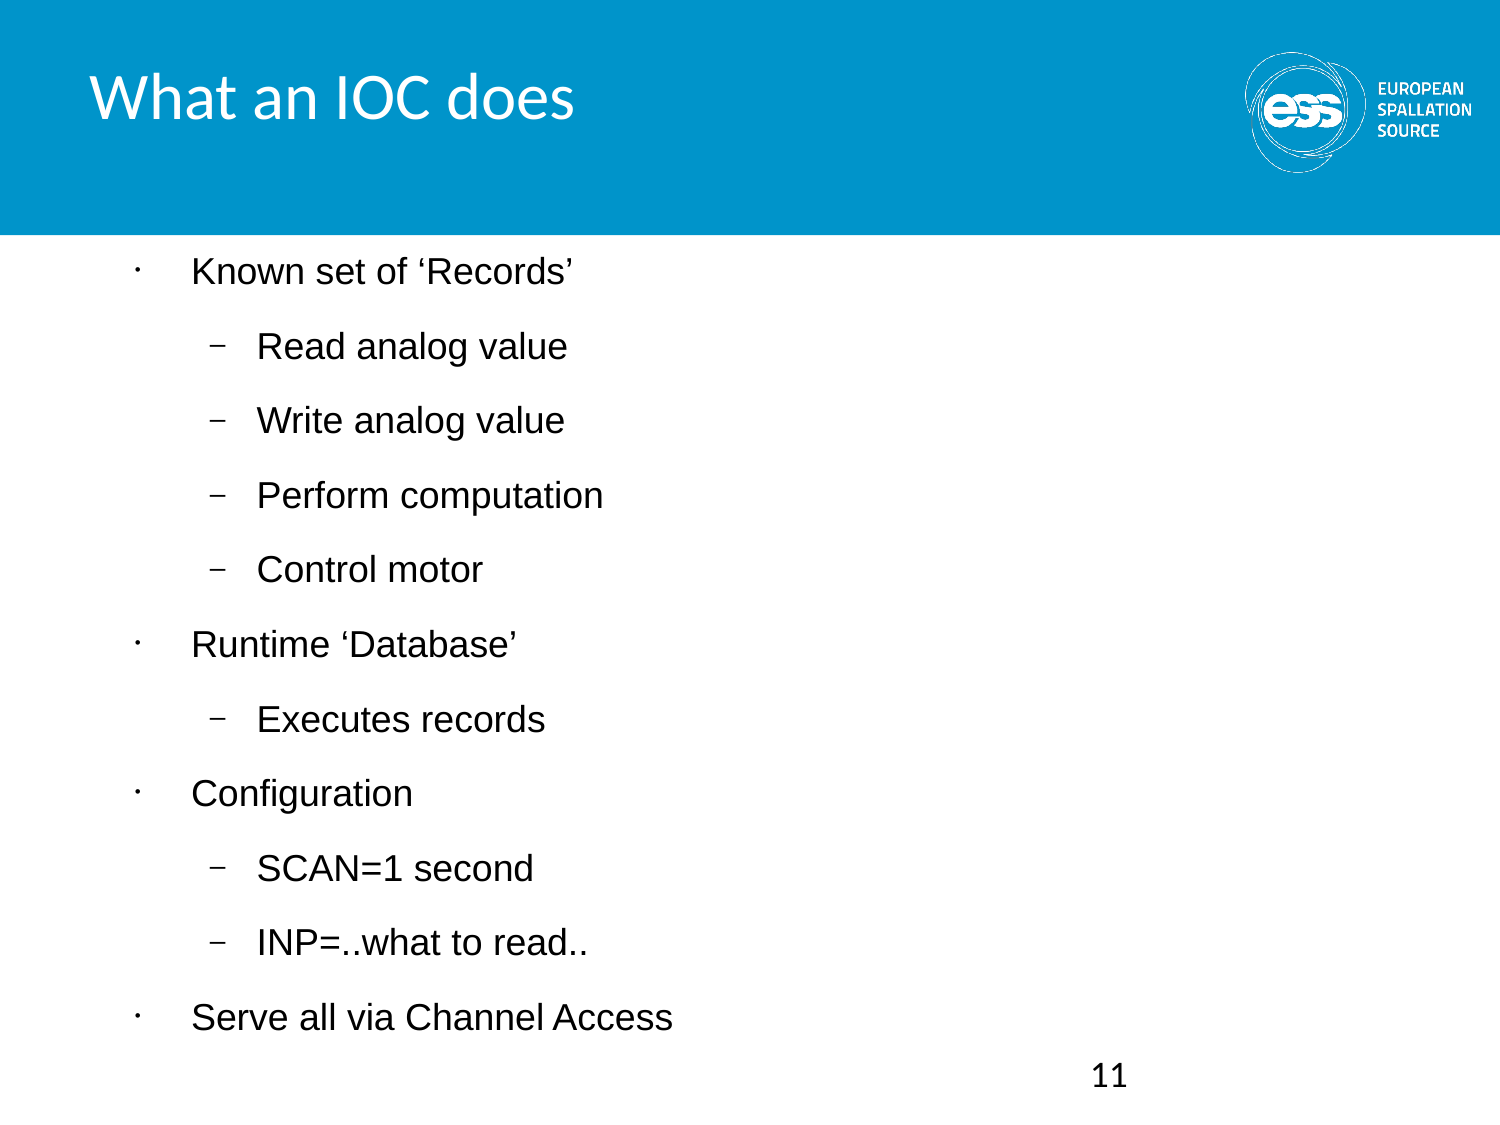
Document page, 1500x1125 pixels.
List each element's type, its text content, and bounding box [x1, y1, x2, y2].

picture [1389, 104, 1393, 115]
picture [1454, 83, 1458, 94]
picture [1418, 104, 1423, 115]
picture [1422, 125, 1428, 134]
picture [1398, 109, 1406, 115]
picture [1432, 125, 1438, 136]
picture [1409, 104, 1415, 115]
picture [1423, 83, 1430, 94]
picture [1443, 86, 1450, 93]
picture [1379, 83, 1385, 94]
picture [1436, 104, 1444, 115]
title What an IOC does [75, 45, 1247, 233]
picture [1264, 94, 1342, 127]
slide_number <number> [1074, 1042, 1425, 1103]
list Known set of ‘Records’ Read analog value Write analog value Perform computation Control motor Runtime ‘Database’ Executes records Configuration SCAN=1 second INP=..what to read.. Serve all via Channel Access [120, 239, 1470, 983]
picture [1400, 83, 1407, 94]
